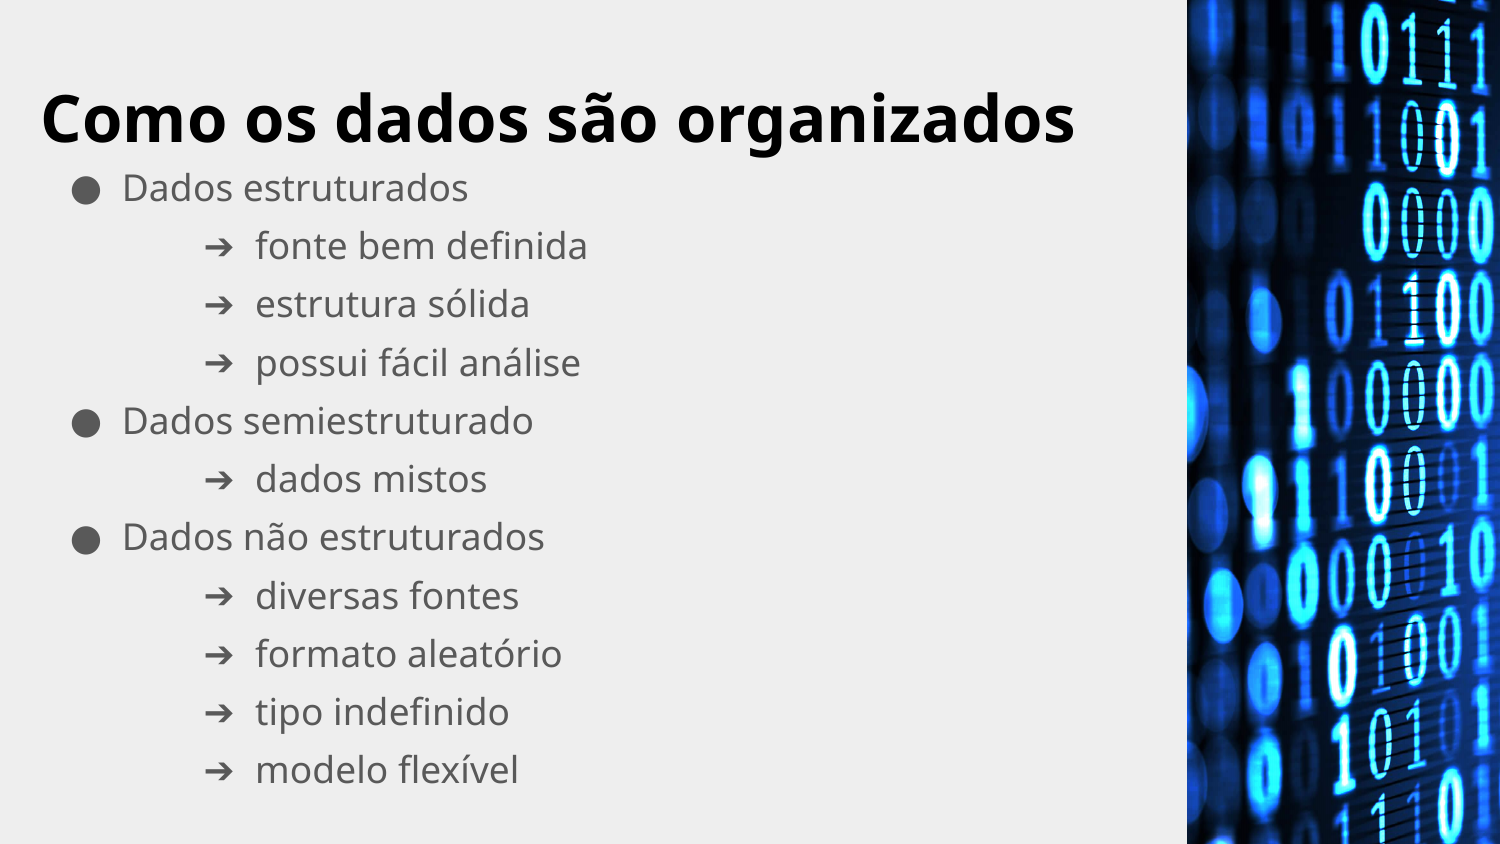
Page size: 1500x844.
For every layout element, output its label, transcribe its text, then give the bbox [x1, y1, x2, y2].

title Como os dados são organizados [25, 57, 508, 185]
list Dados estruturados fonte bem definida estrutura sólida possui fácil análise Dados semiestruturado dados mistos Dados não estruturados diversas fontes formato aleatório tipo indefinido modelo flexível [40, 138, 508, 813]
picture [508, 0, 1500, 844]
